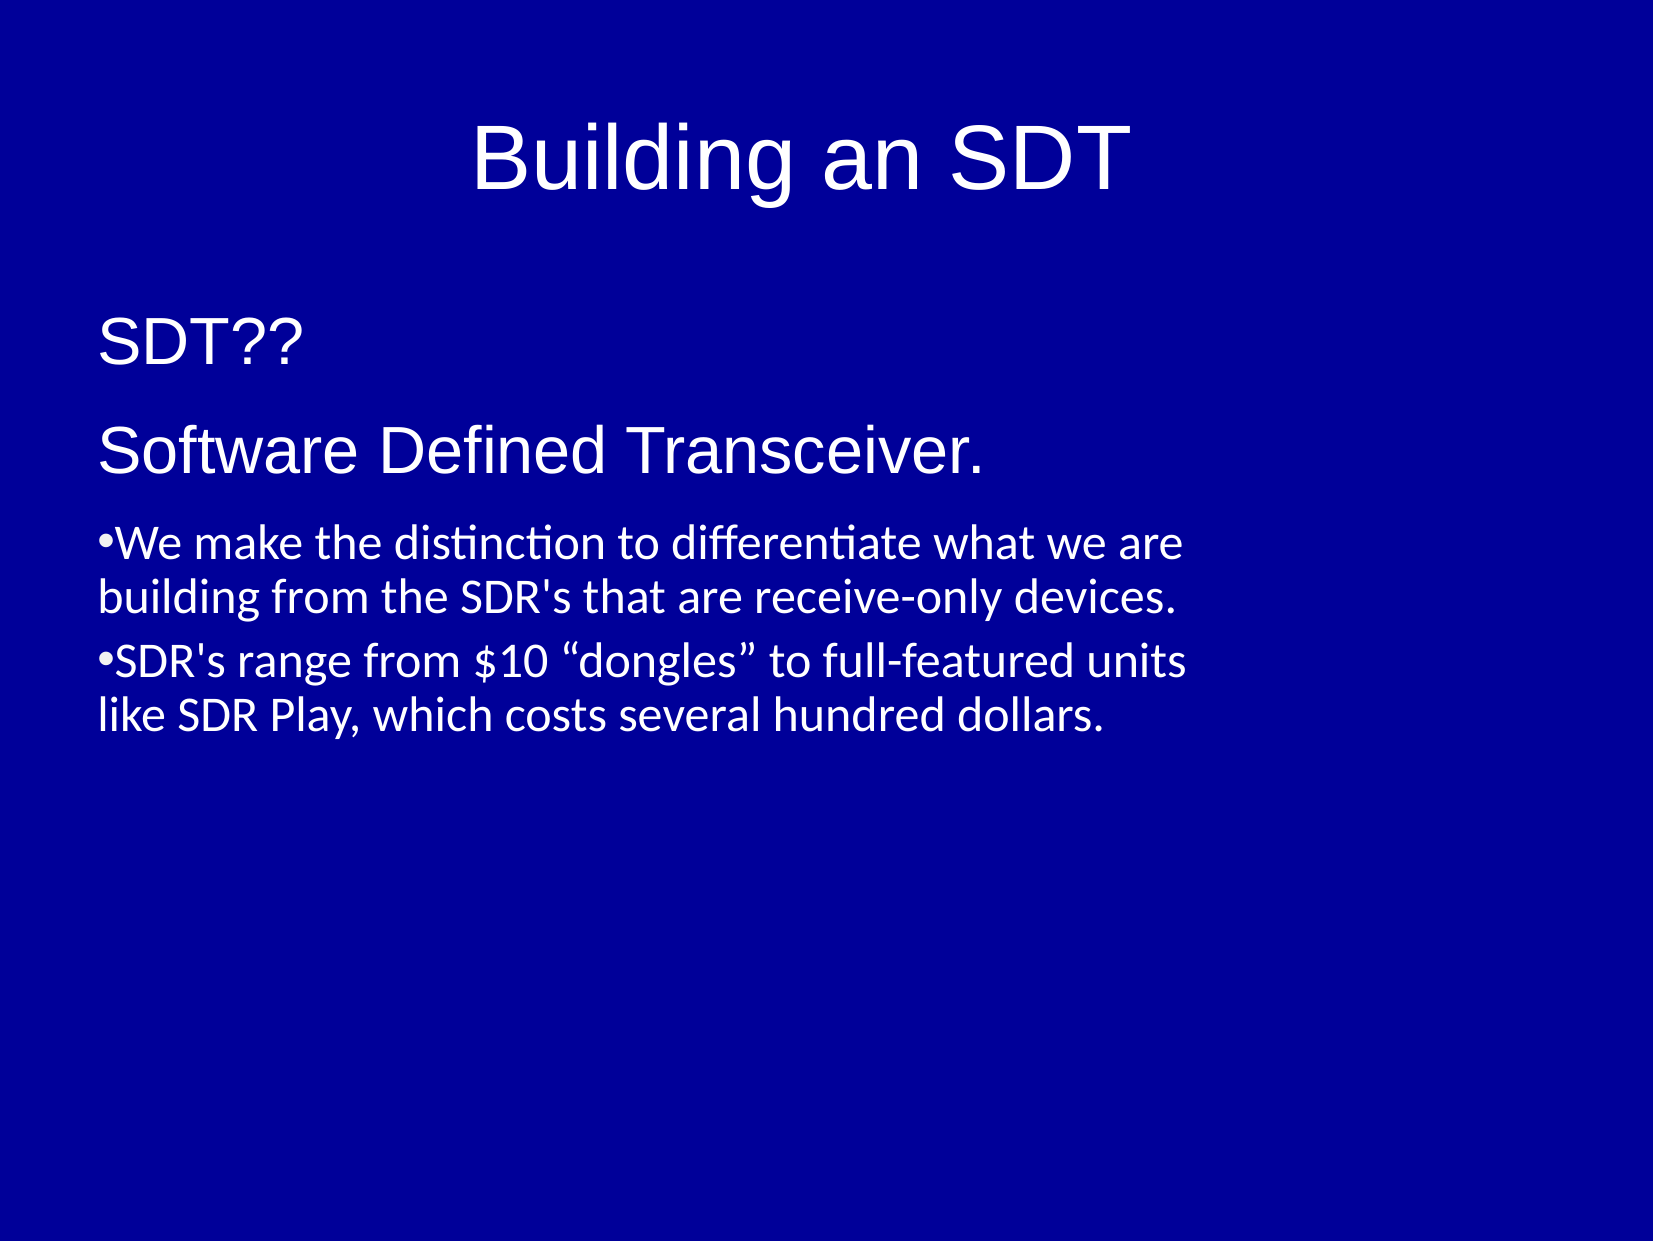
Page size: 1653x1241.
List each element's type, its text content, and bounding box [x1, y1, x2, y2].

text_box SDT?? Software Defined Transceiver. We make the distinction to differentiate what we are building from the SDR's that are receive-only devices. SDR's range from $10 “dongles” to full-featured units like SDR Play, which costs several hundred dollars. [82, 290, 1571, 1109]
text_box Building an SDT [82, 49, 1571, 257]
